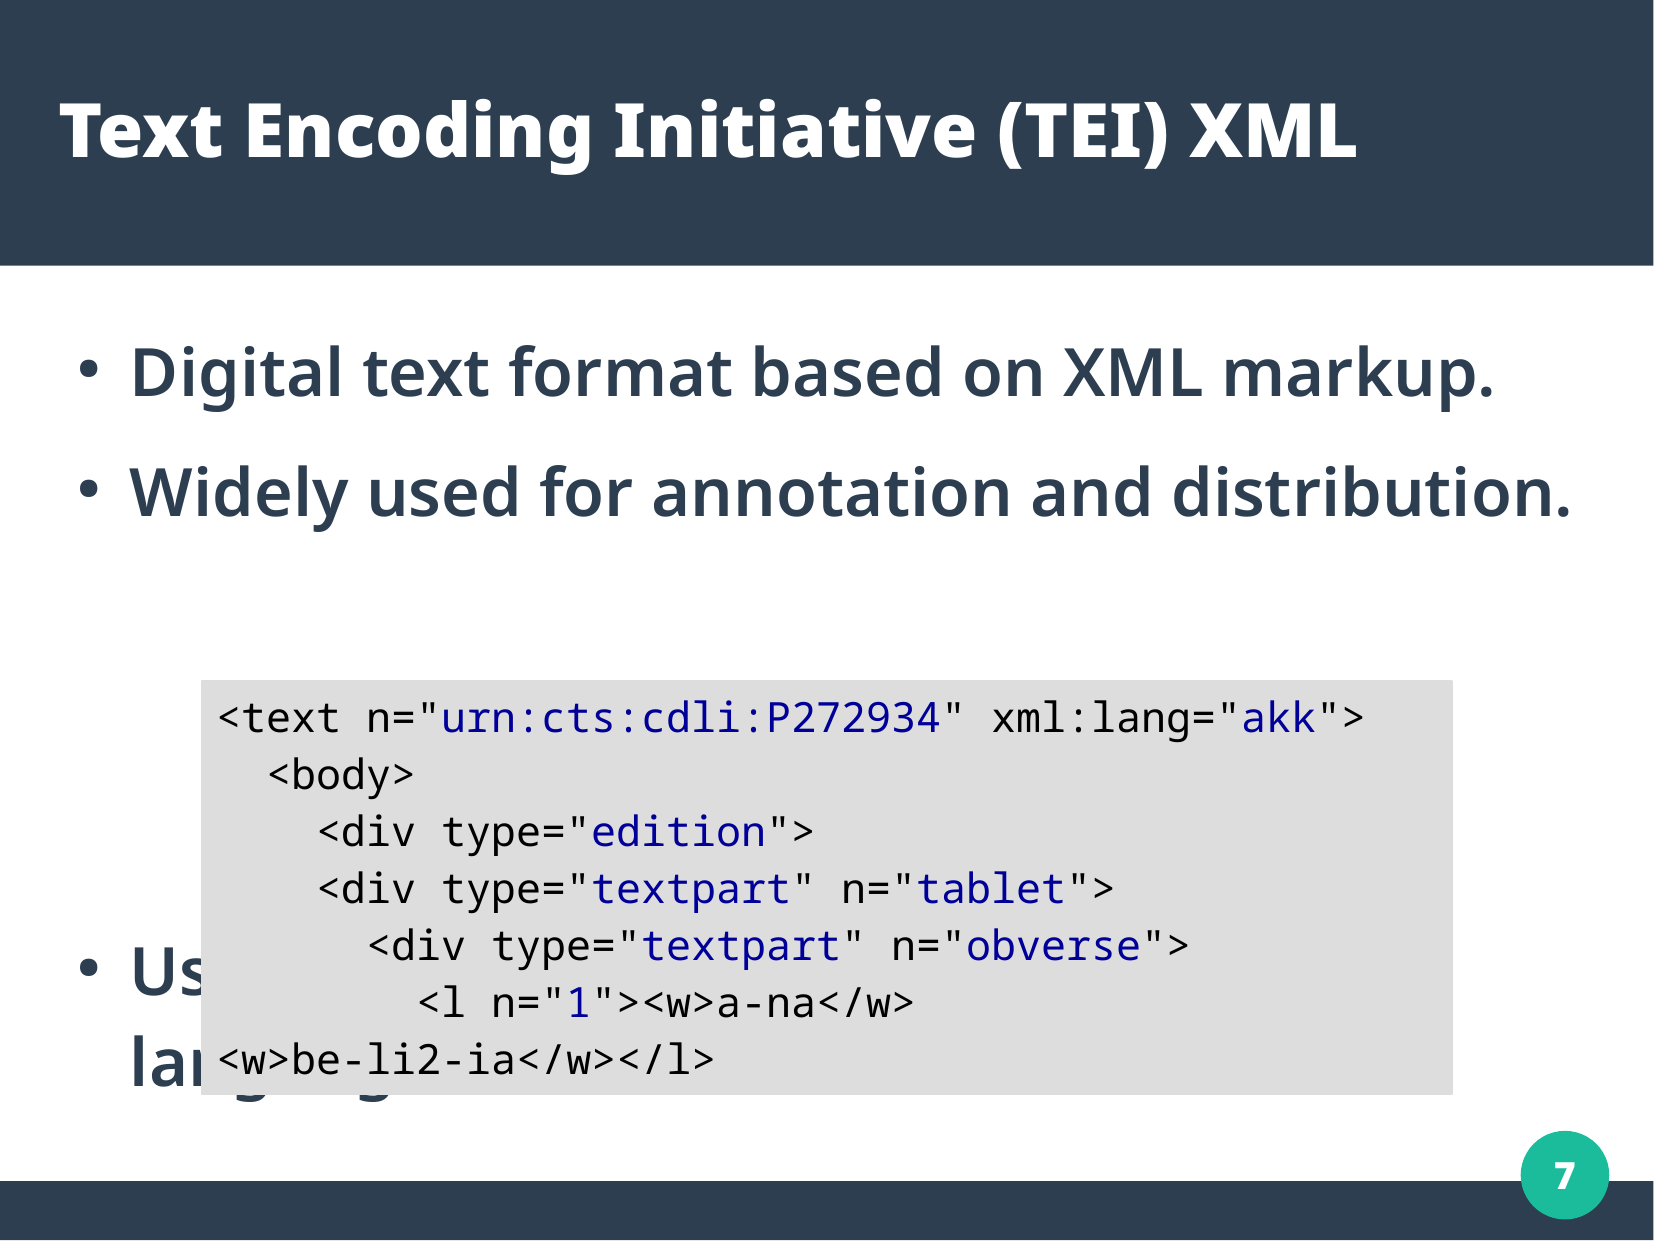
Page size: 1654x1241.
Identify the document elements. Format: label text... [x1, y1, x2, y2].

text_box <text n="urn:cts:cdli:P272934" xml:lang="akk"> <body> <div type="edition"> <div type="textpart" n="tablet"> <div type="textpart" n="obverse"> <l n="1"><w>a-na</w> <w>be-li2-ia</w></l> [201, 680, 1453, 976]
title Text Encoding Initiative (TEI) XML [59, 49, 1595, 207]
list Digital text format based on XML markup. Widely used for annotation and distribution. Used for many modern and ancient languages. [59, 324, 1595, 1152]
